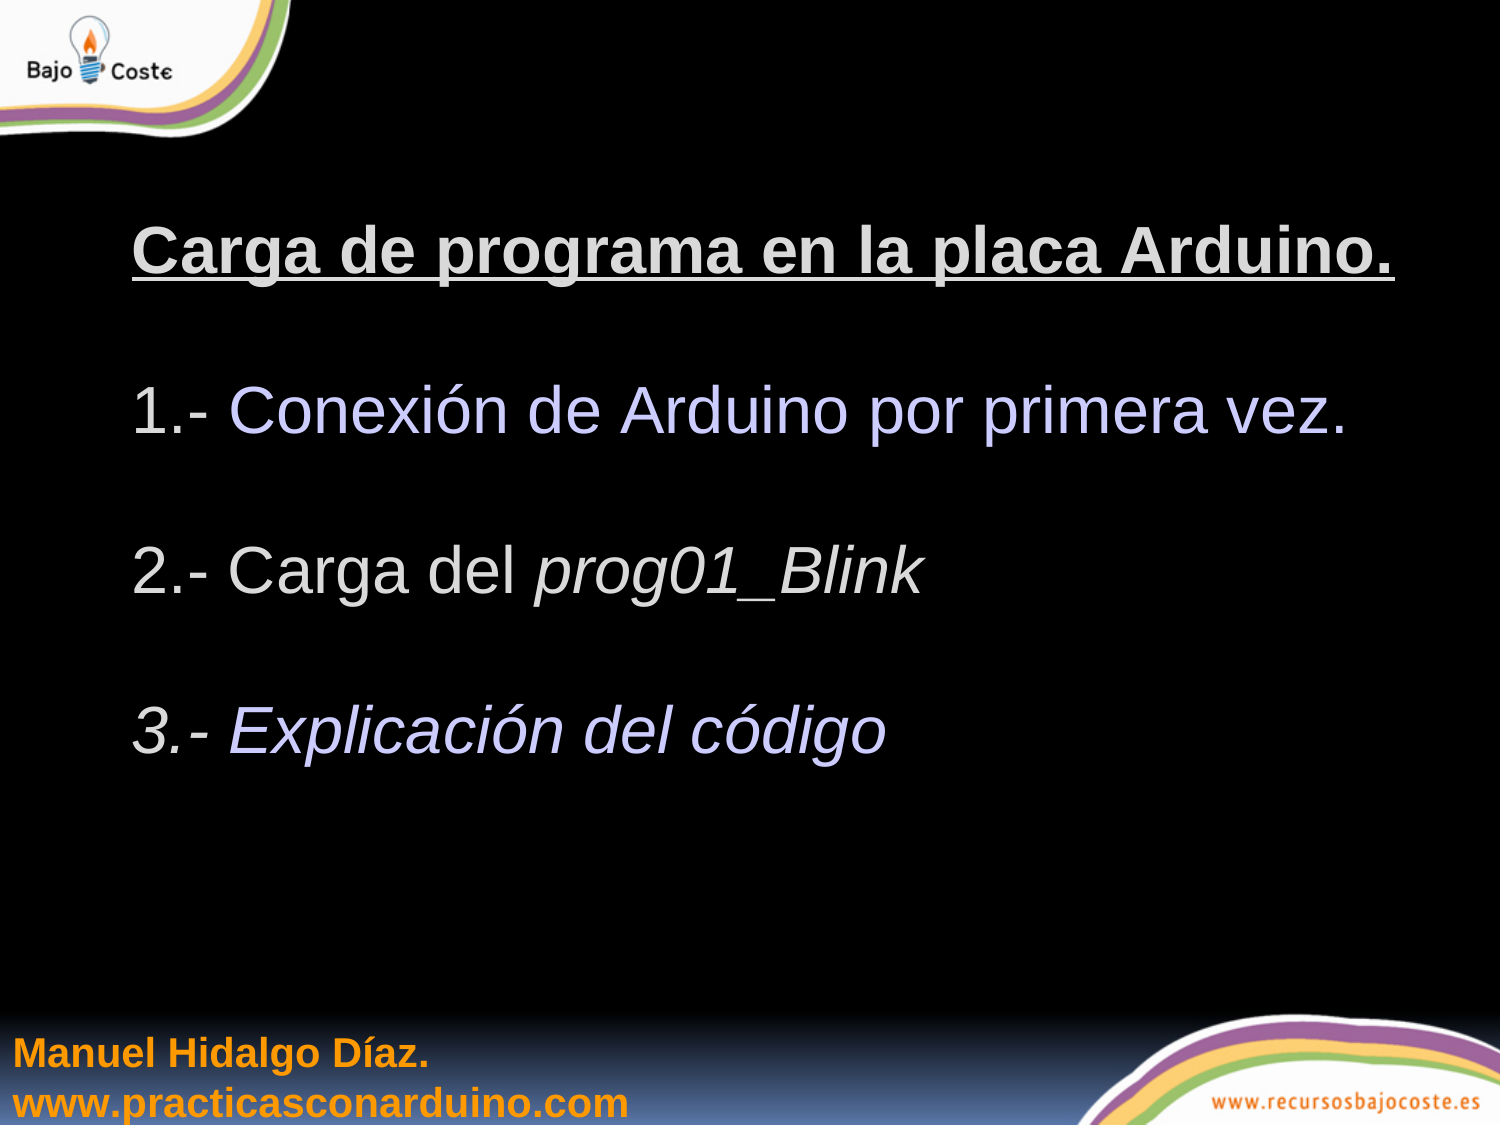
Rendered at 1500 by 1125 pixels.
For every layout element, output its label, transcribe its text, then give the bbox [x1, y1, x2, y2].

text_box Manuel Hidalgo Díaz. www.practicasconarduino.com [0, 1017, 683, 1125]
text_box Carga de programa en la placa Arduino. 1.- Conexión de Arduino por primera vez. 2.- Carga del prog01_Blink 3.- Explicación del código [117, 199, 1416, 961]
picture [0, 0, 1500, 1125]
